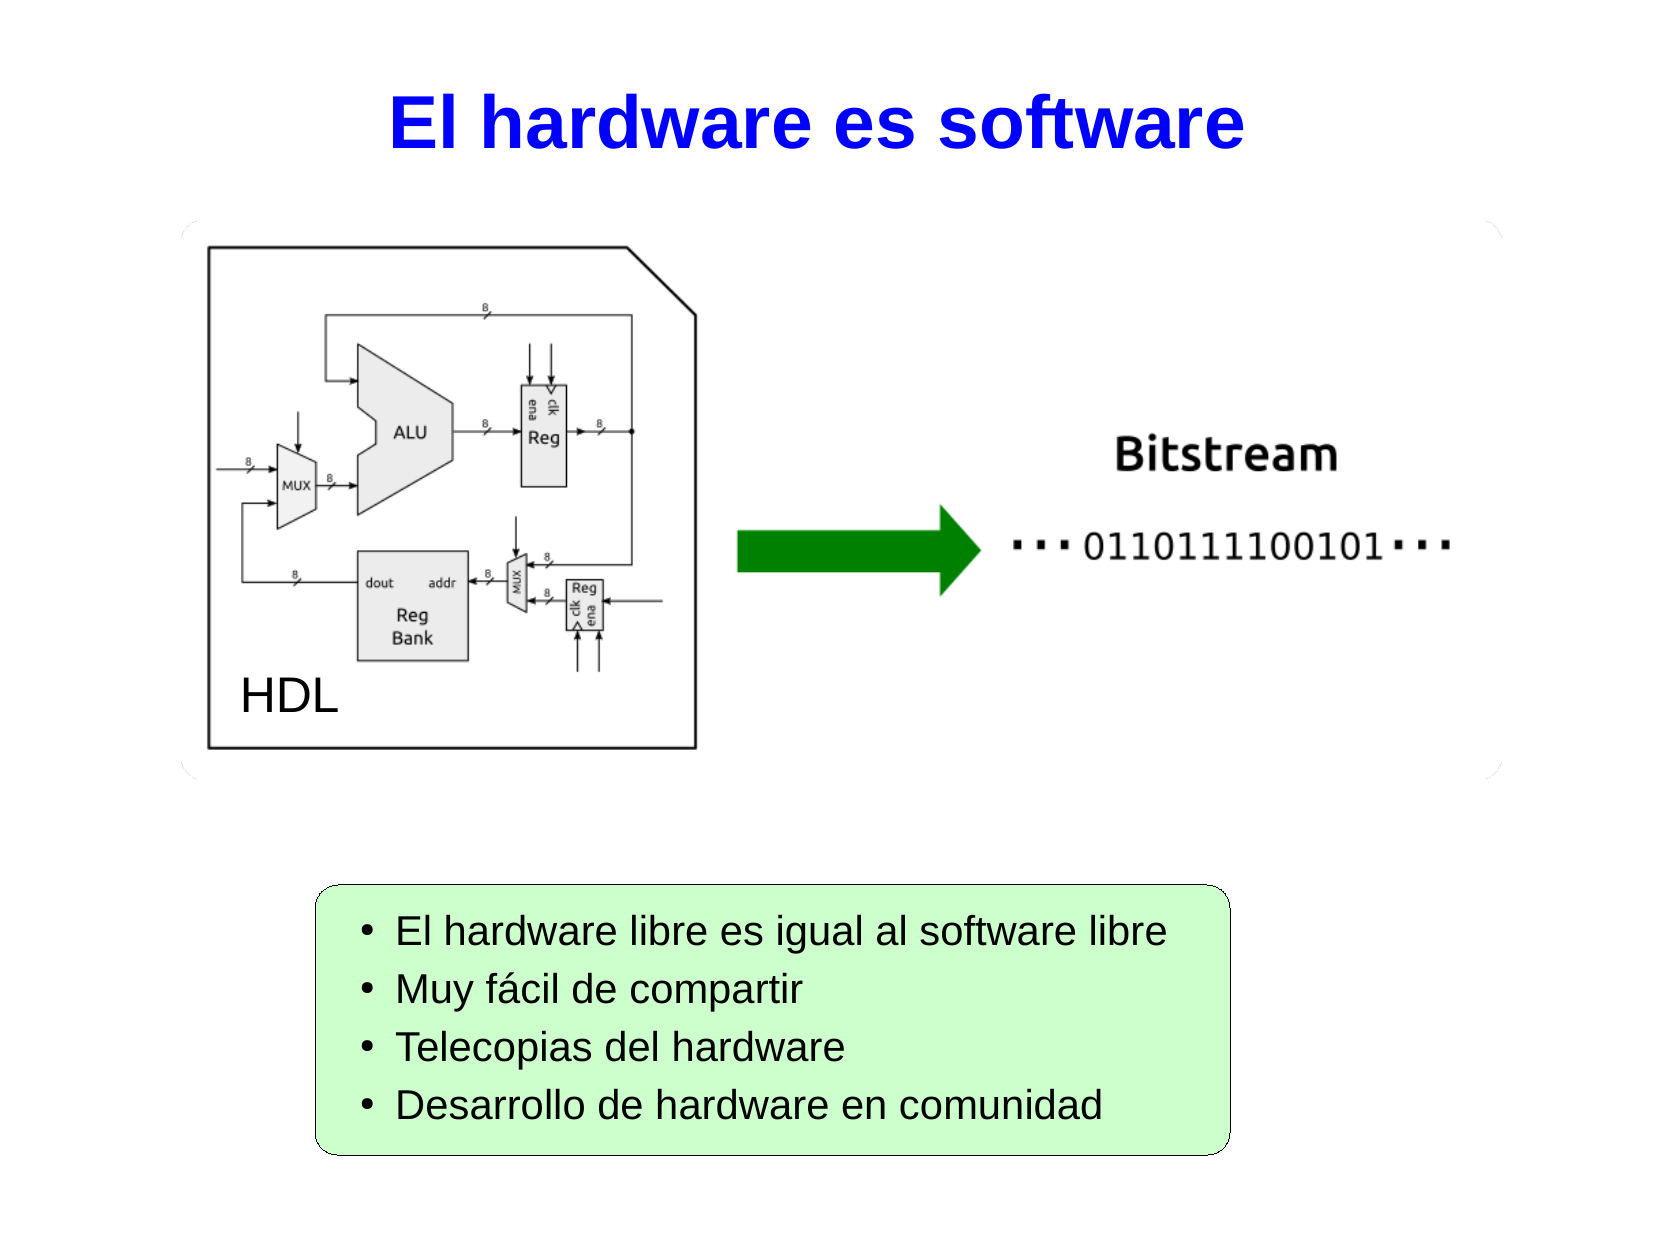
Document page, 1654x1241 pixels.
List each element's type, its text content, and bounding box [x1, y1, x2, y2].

text_box El hardware libre es igual al software libre Muy fácil de compartir Telecopias del hardware Desarrollo de hardware en comunidad [345, 900, 1246, 1137]
picture [180, 220, 1503, 781]
text_box HDL [225, 660, 361, 737]
text_box [315, 884, 1230, 1156]
text_box El hardware es software [90, 73, 1546, 211]
